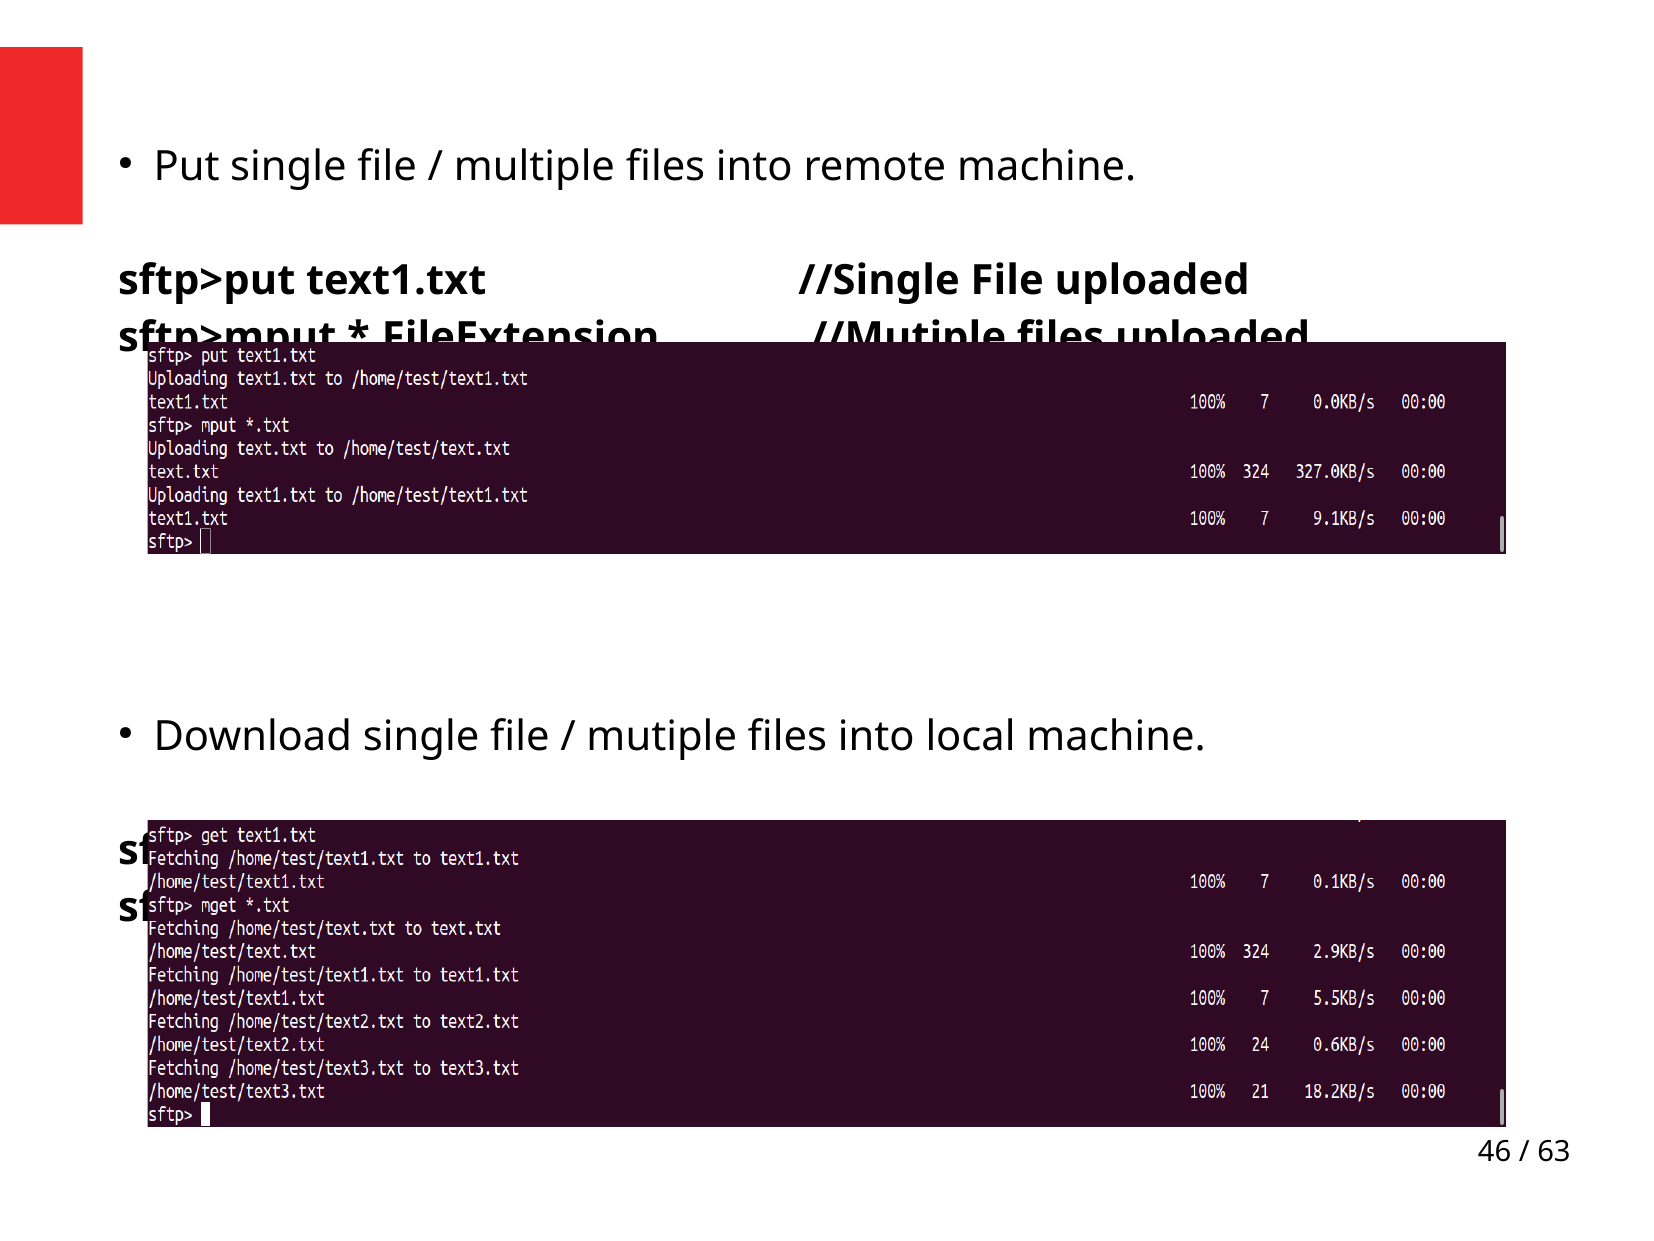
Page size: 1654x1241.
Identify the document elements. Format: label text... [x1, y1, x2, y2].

picture [147, 342, 1506, 554]
subtitle Put single file / multiple files into remote machine. sftp>put text1.txt //Single File uploaded sftp>mput *.FileExtension //Mutiple files uploaded Download single file / mutiple files into local machine. sftp>get text1.txt //Single File downloaded sftp>mget *.FileExtension //Multiple Files downloaded [118, 135, 1536, 961]
picture [147, 820, 1506, 1127]
